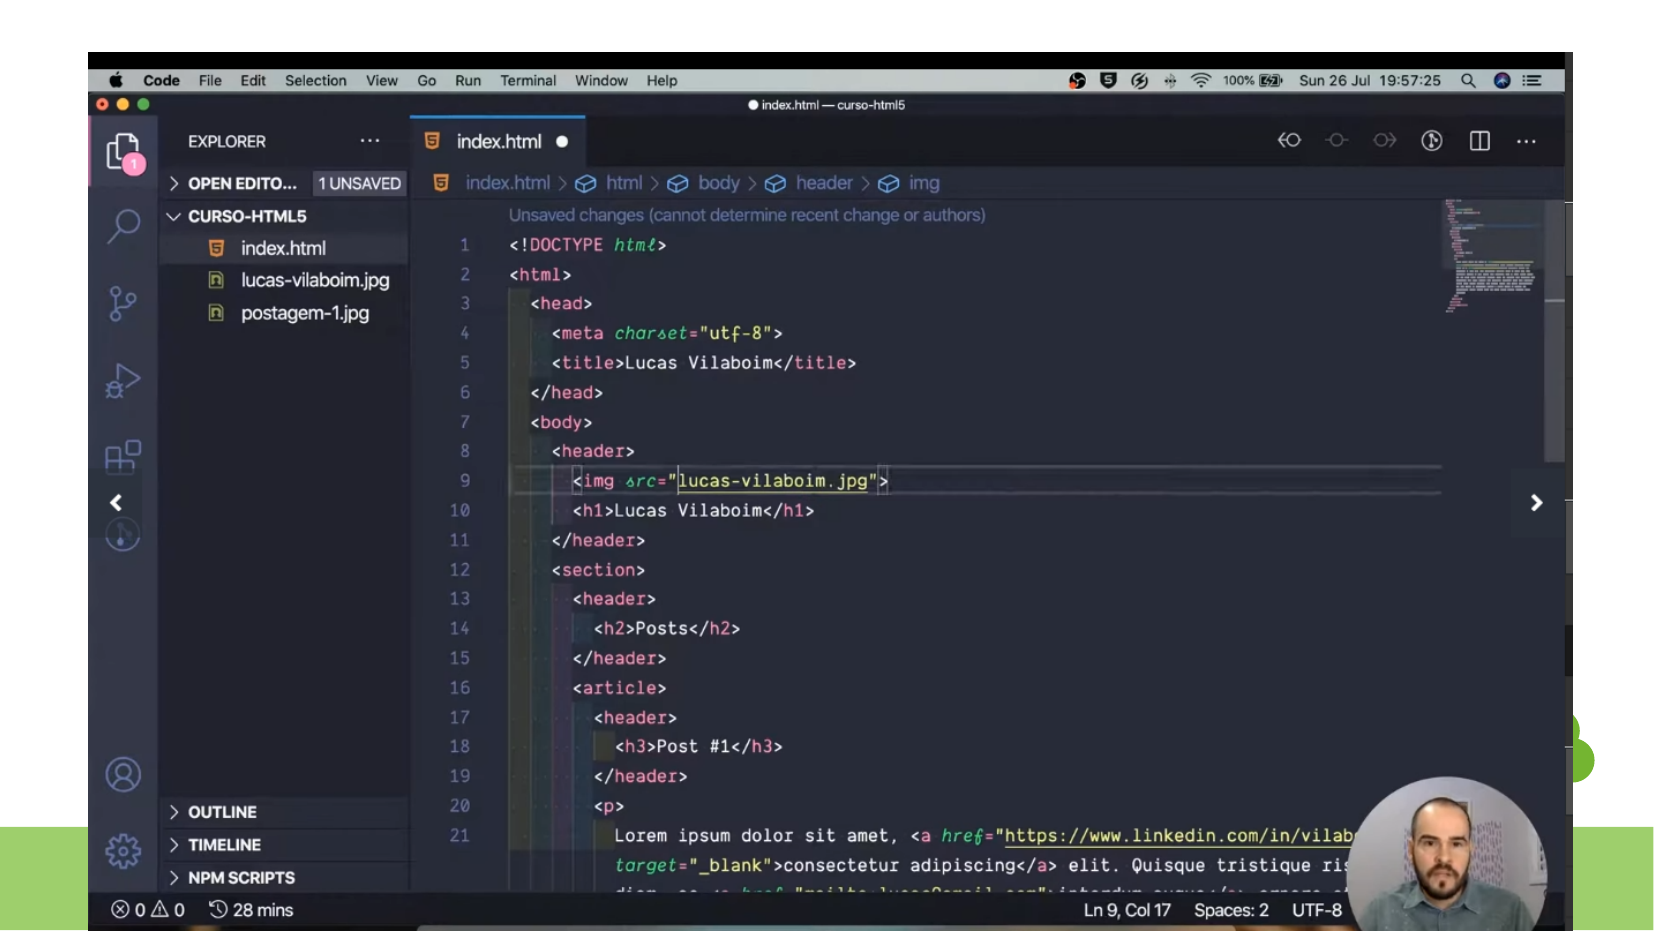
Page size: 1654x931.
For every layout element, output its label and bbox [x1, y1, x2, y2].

picture [88, 52, 1573, 931]
